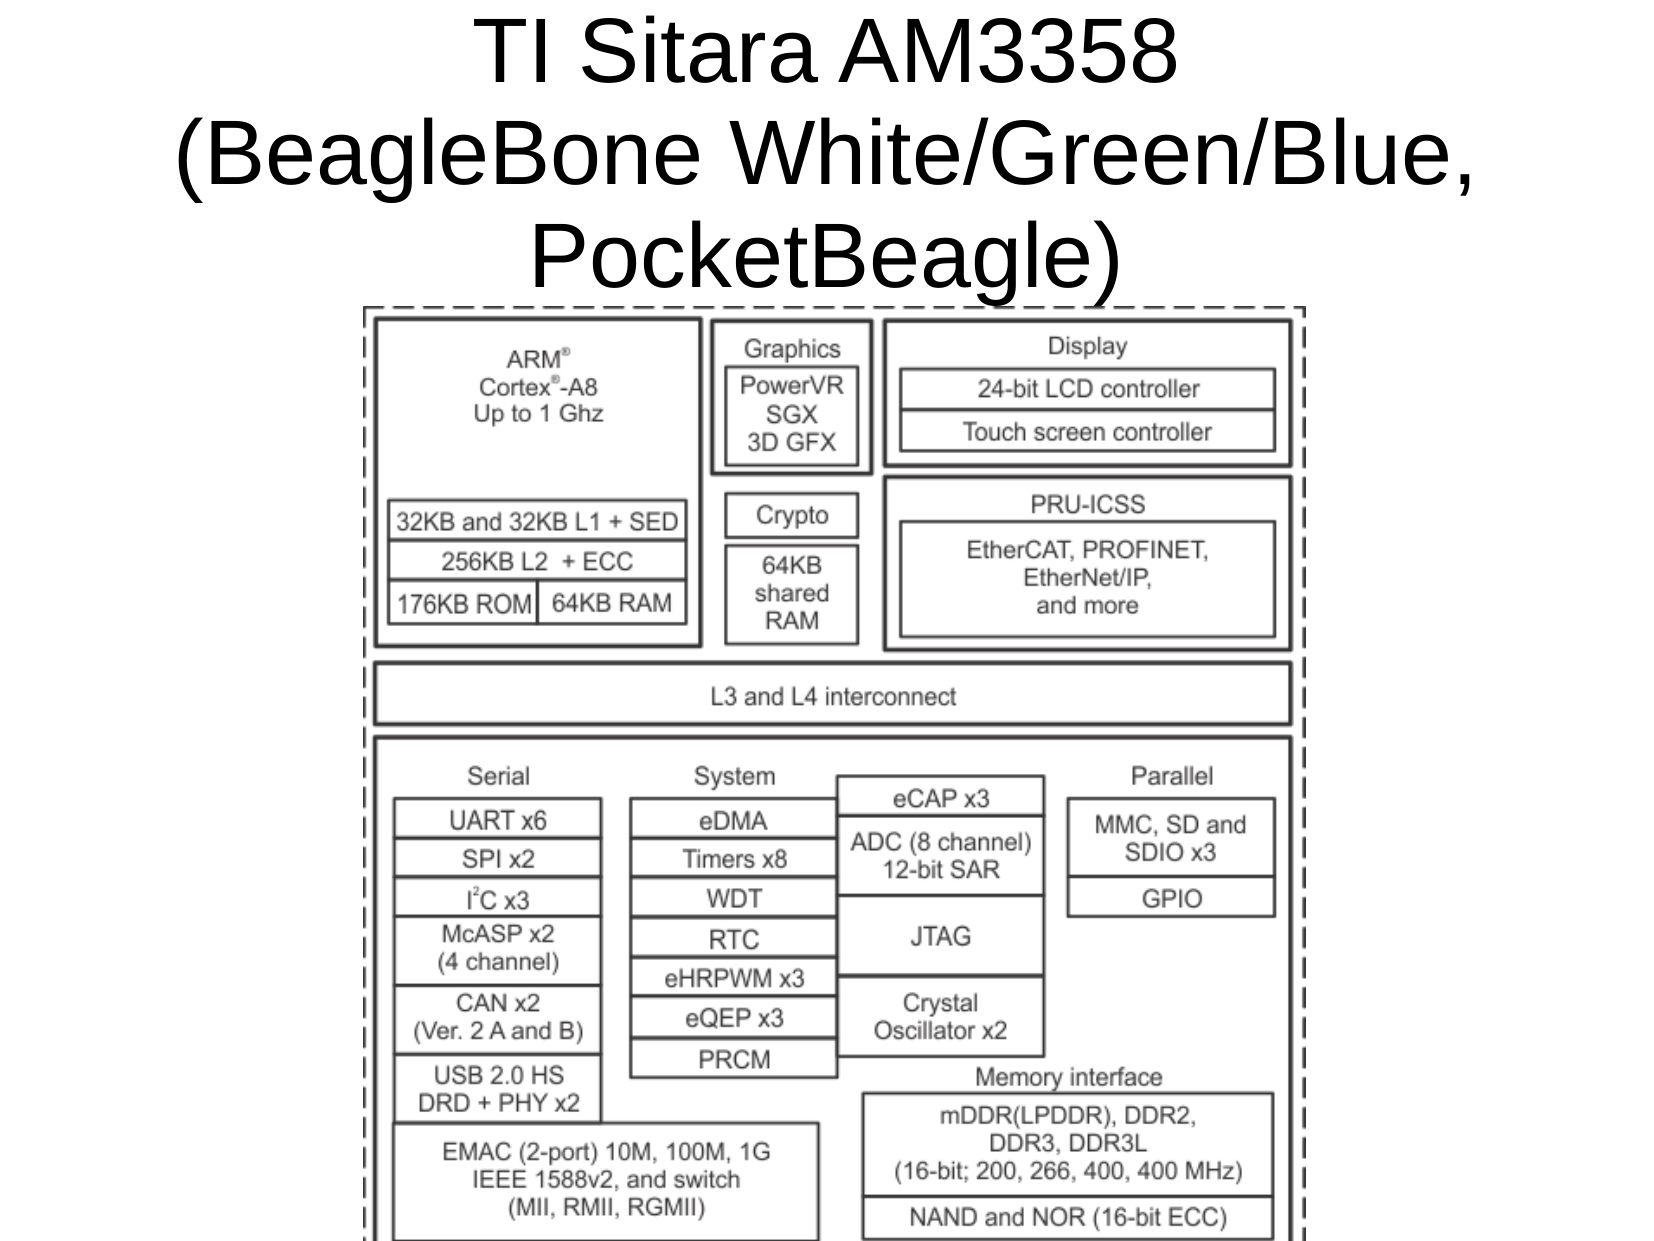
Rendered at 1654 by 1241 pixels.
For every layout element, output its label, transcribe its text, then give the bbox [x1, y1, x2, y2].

picture [363, 306, 1306, 1241]
title TI Sitara AM3358 (BeagleBone White/Green/Blue, PocketBeagle) [82, 0, 1571, 307]
